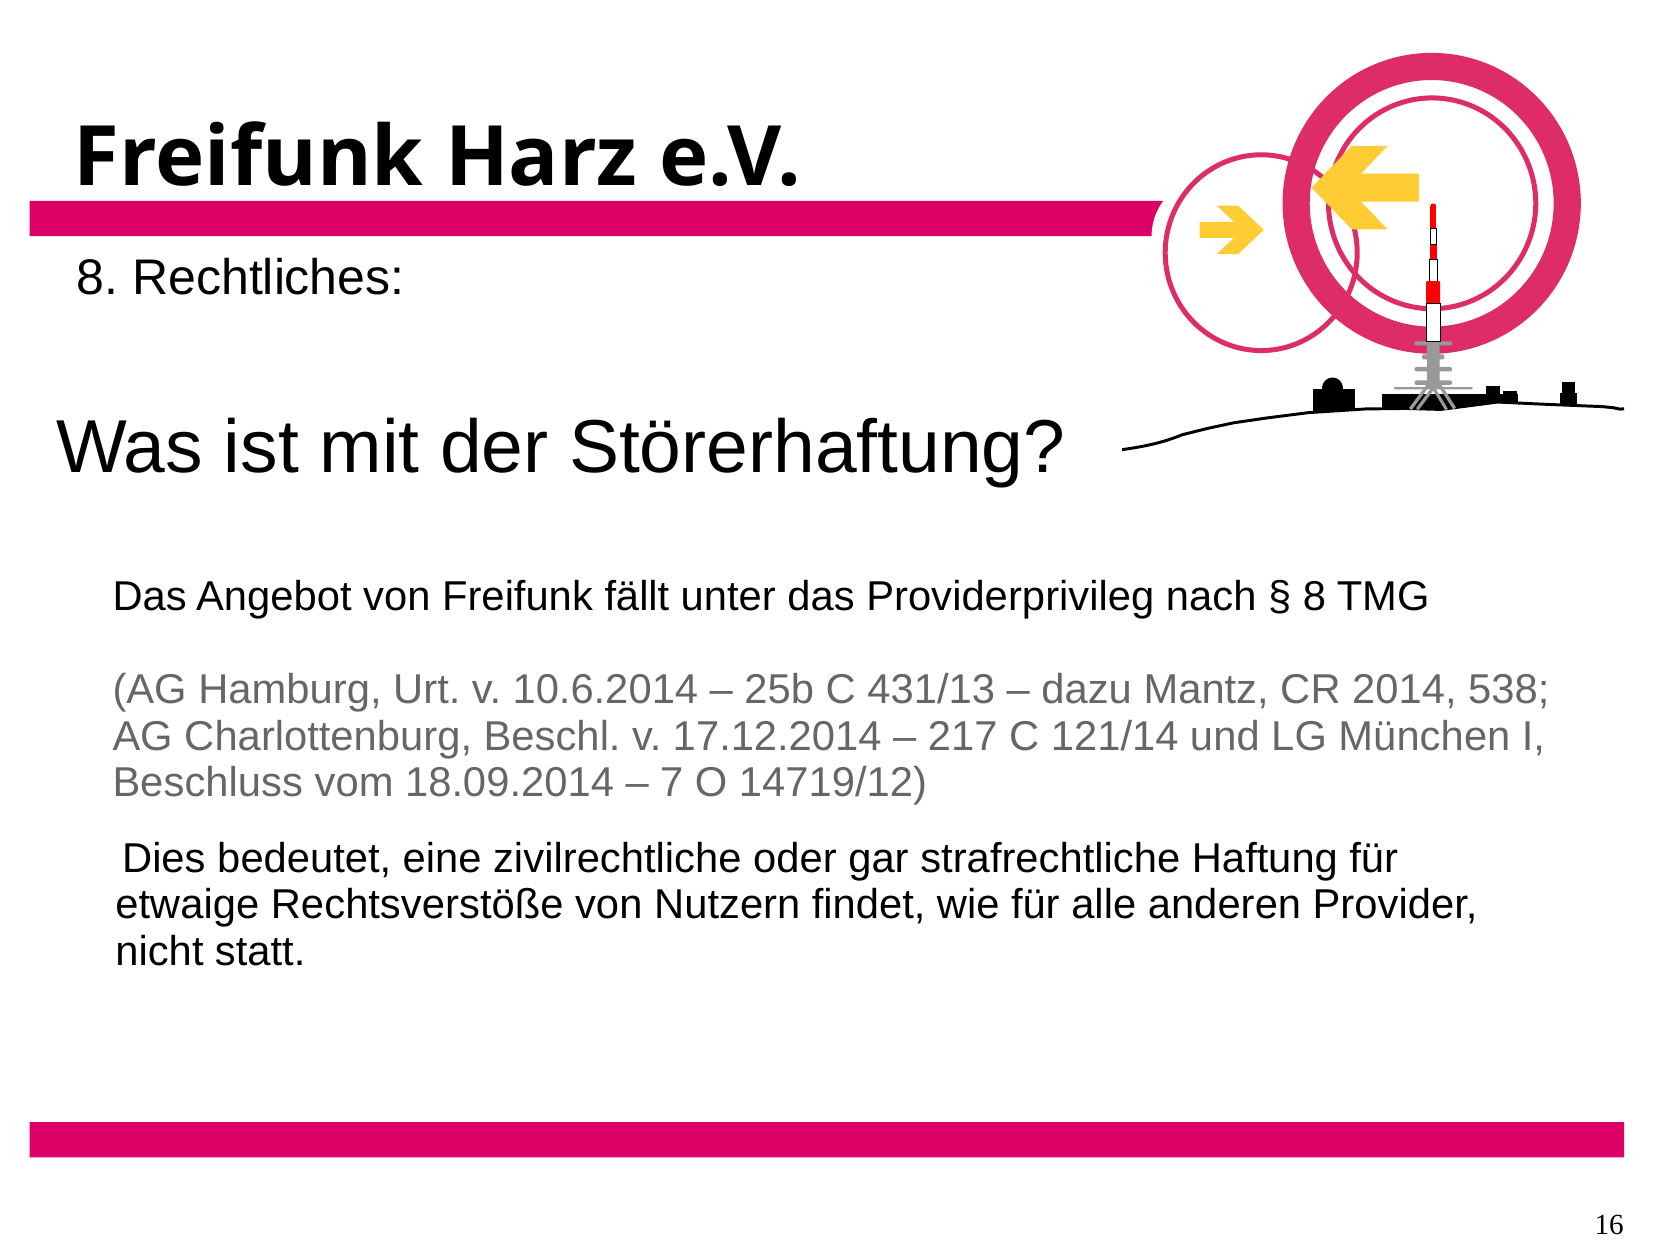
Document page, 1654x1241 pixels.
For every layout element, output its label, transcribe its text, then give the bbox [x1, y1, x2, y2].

title Was ist mit der Störerhaftung? [0, 390, 1341, 502]
list Das Angebot von Freifunk fällt unter das Providerprivileg nach § 8 TMG (AG Hamburg, Urt. v. 10.6.2014 – 25b C 431/13 – dazu Mantz, CR 2014, 538; AG Charlottenburg, Beschl. v. 17.12.2014 – 217 C 121/14 und LG München I, Beschluss vom 18.09.2014 – 7 O 14719/12) Dies bedeutet, eine zivilrechtliche oder gar strafrechtliche Haftung für etwaige Rechtsverstöße von Nutzern findet, wie für alle anderen Provider, nicht statt. [41, 572, 1595, 1123]
text_box 8. Rechtliches: [76, 218, 697, 337]
